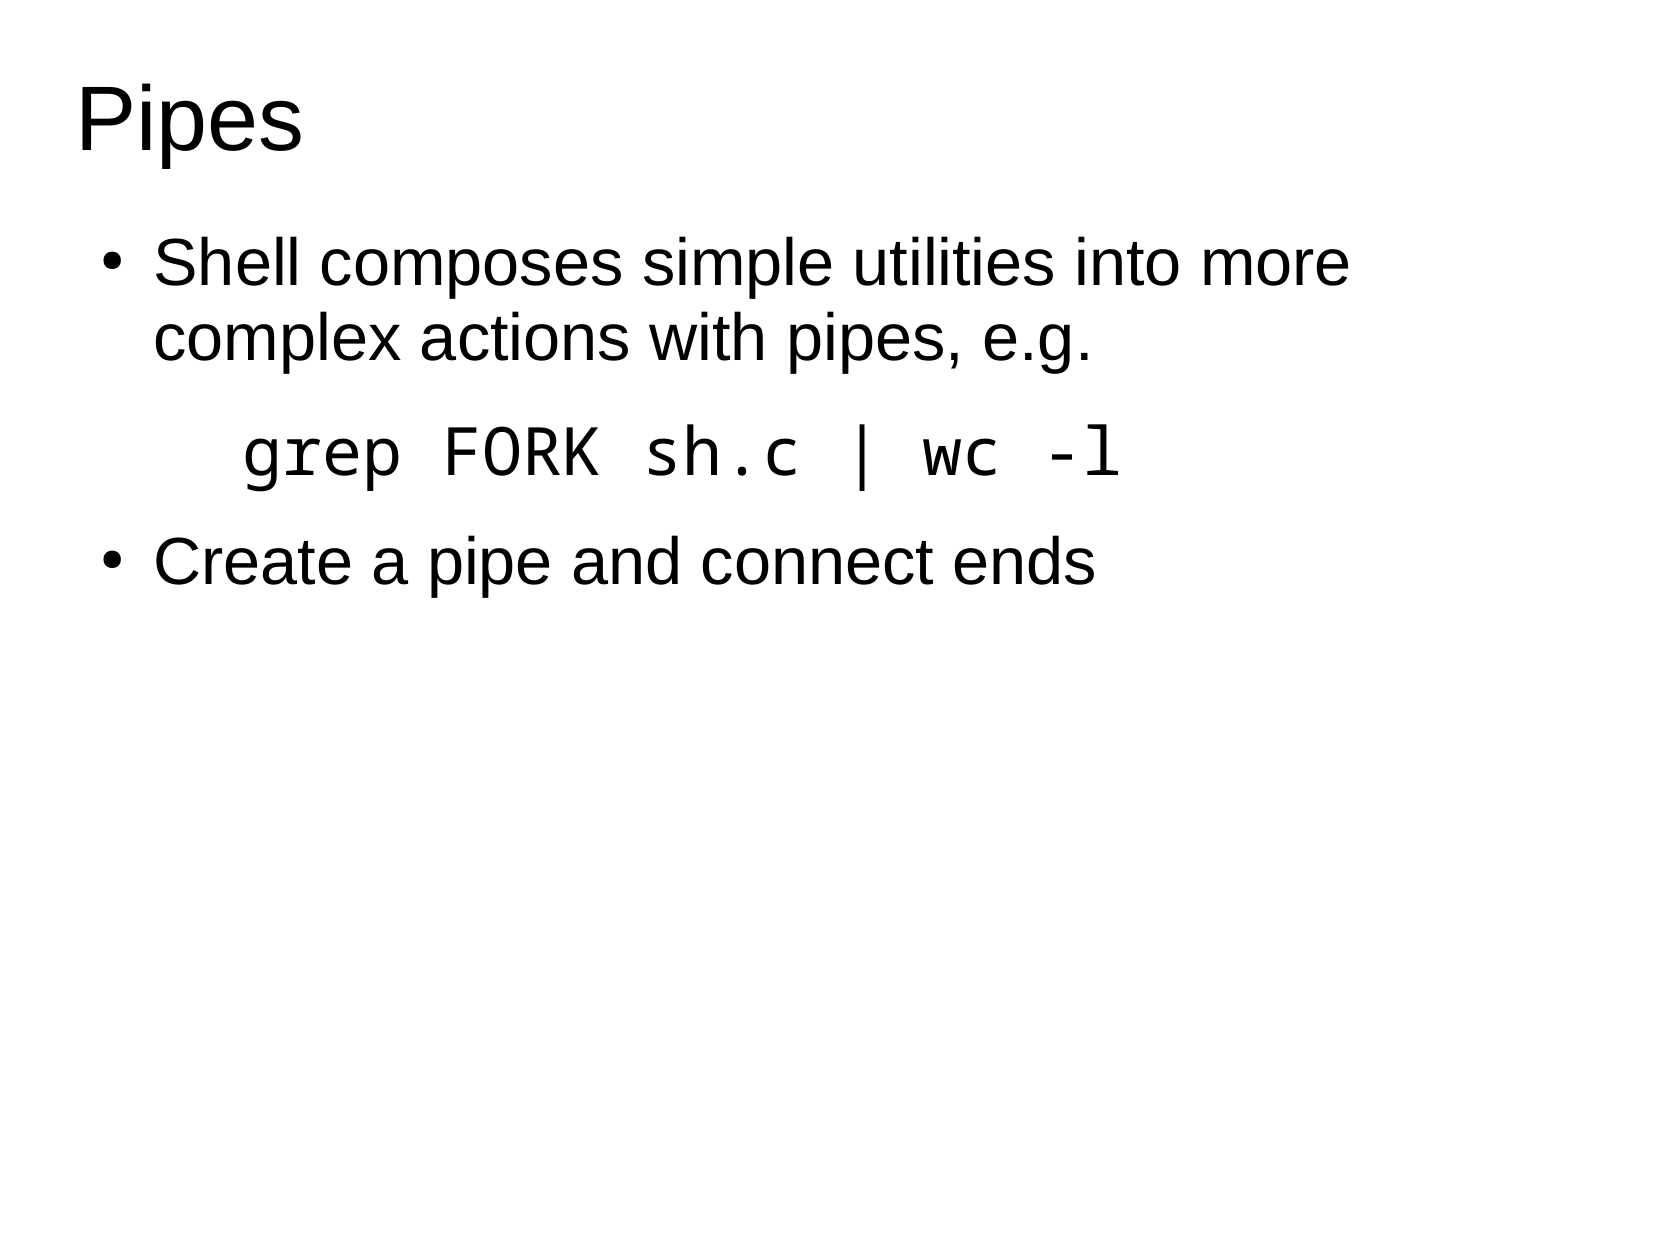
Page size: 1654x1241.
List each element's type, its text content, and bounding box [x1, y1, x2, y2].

list Shell composes simple utilities into more complex actions with pipes, e.g. grep FORK sh.c | wc -l Create a pipe and connect ends [82, 225, 1571, 1163]
title Pipes [75, 49, 1538, 188]
